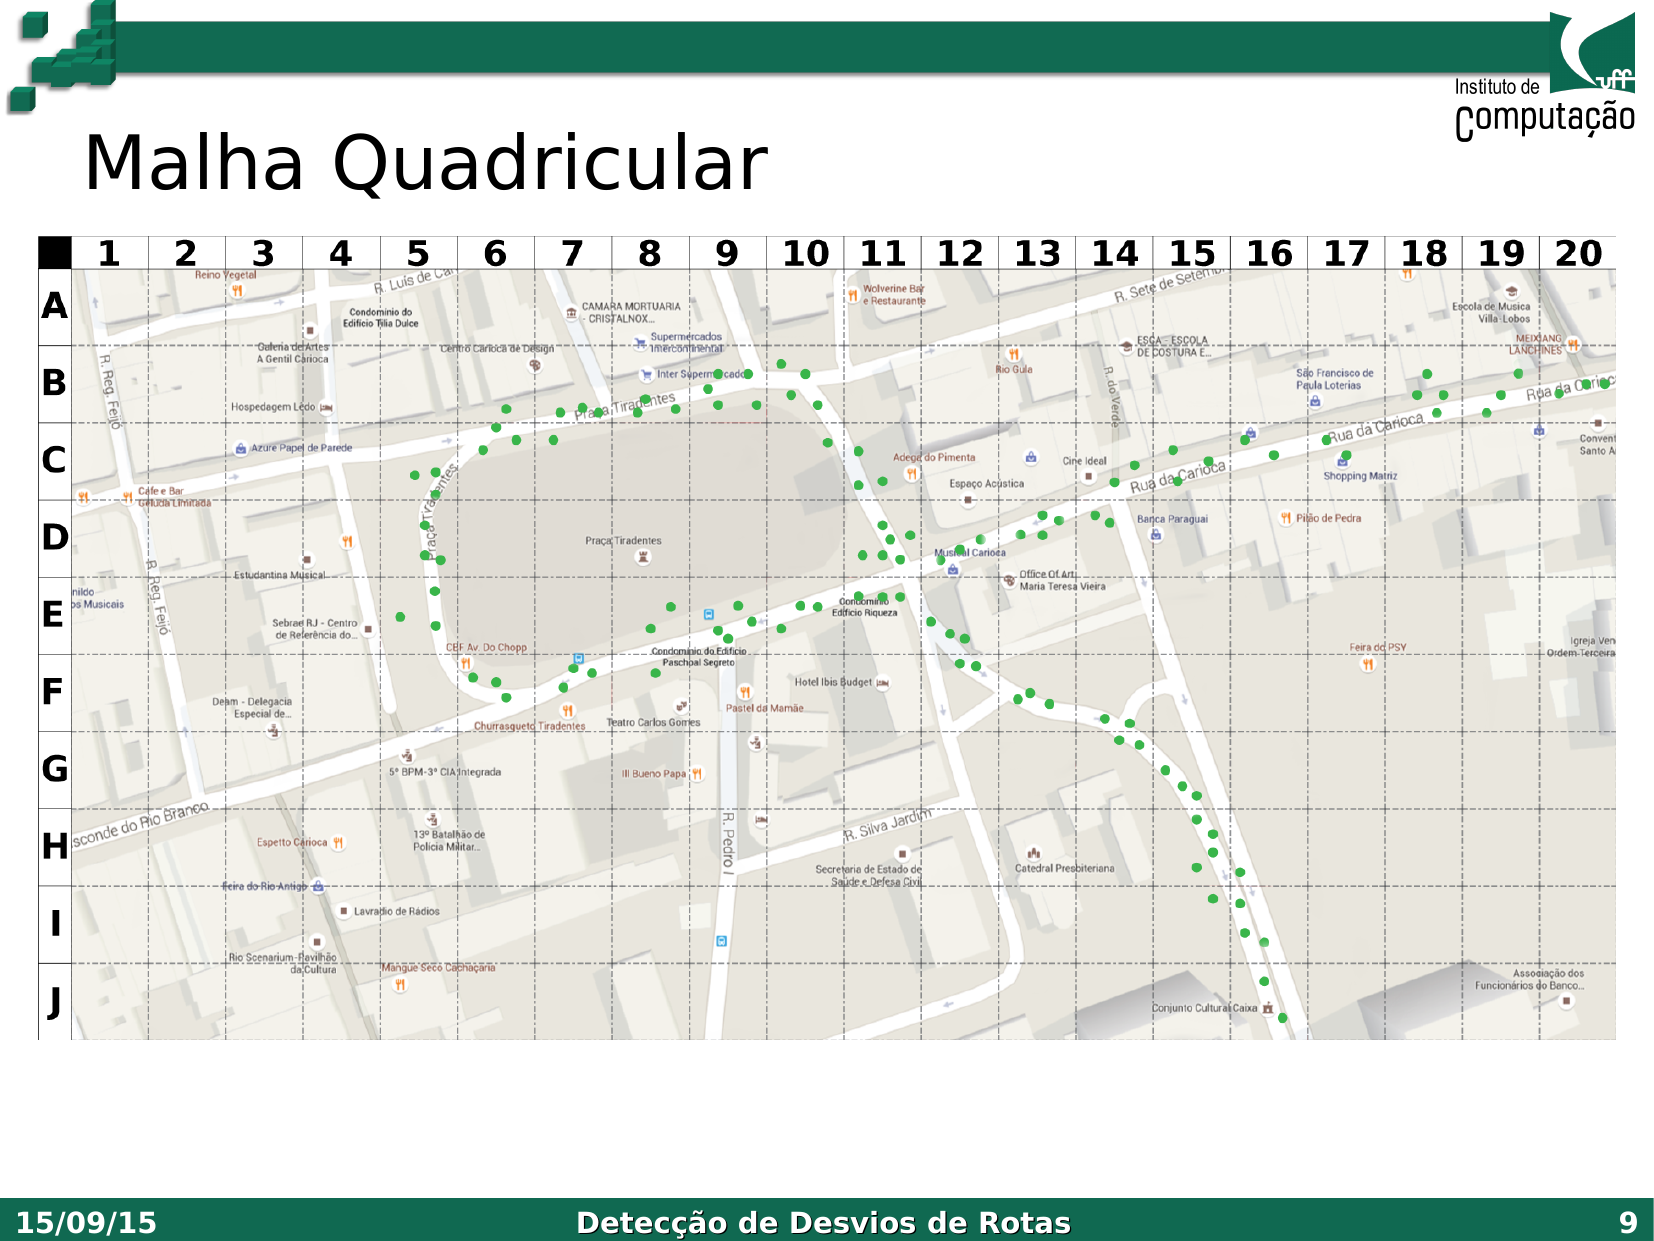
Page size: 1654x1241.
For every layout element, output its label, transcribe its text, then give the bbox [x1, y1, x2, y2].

title Malha Quadricular [82, 70, 1571, 236]
picture [38, 236, 1616, 1041]
picture [0, 0, 1654, 166]
picture [0, 1198, 1654, 1241]
